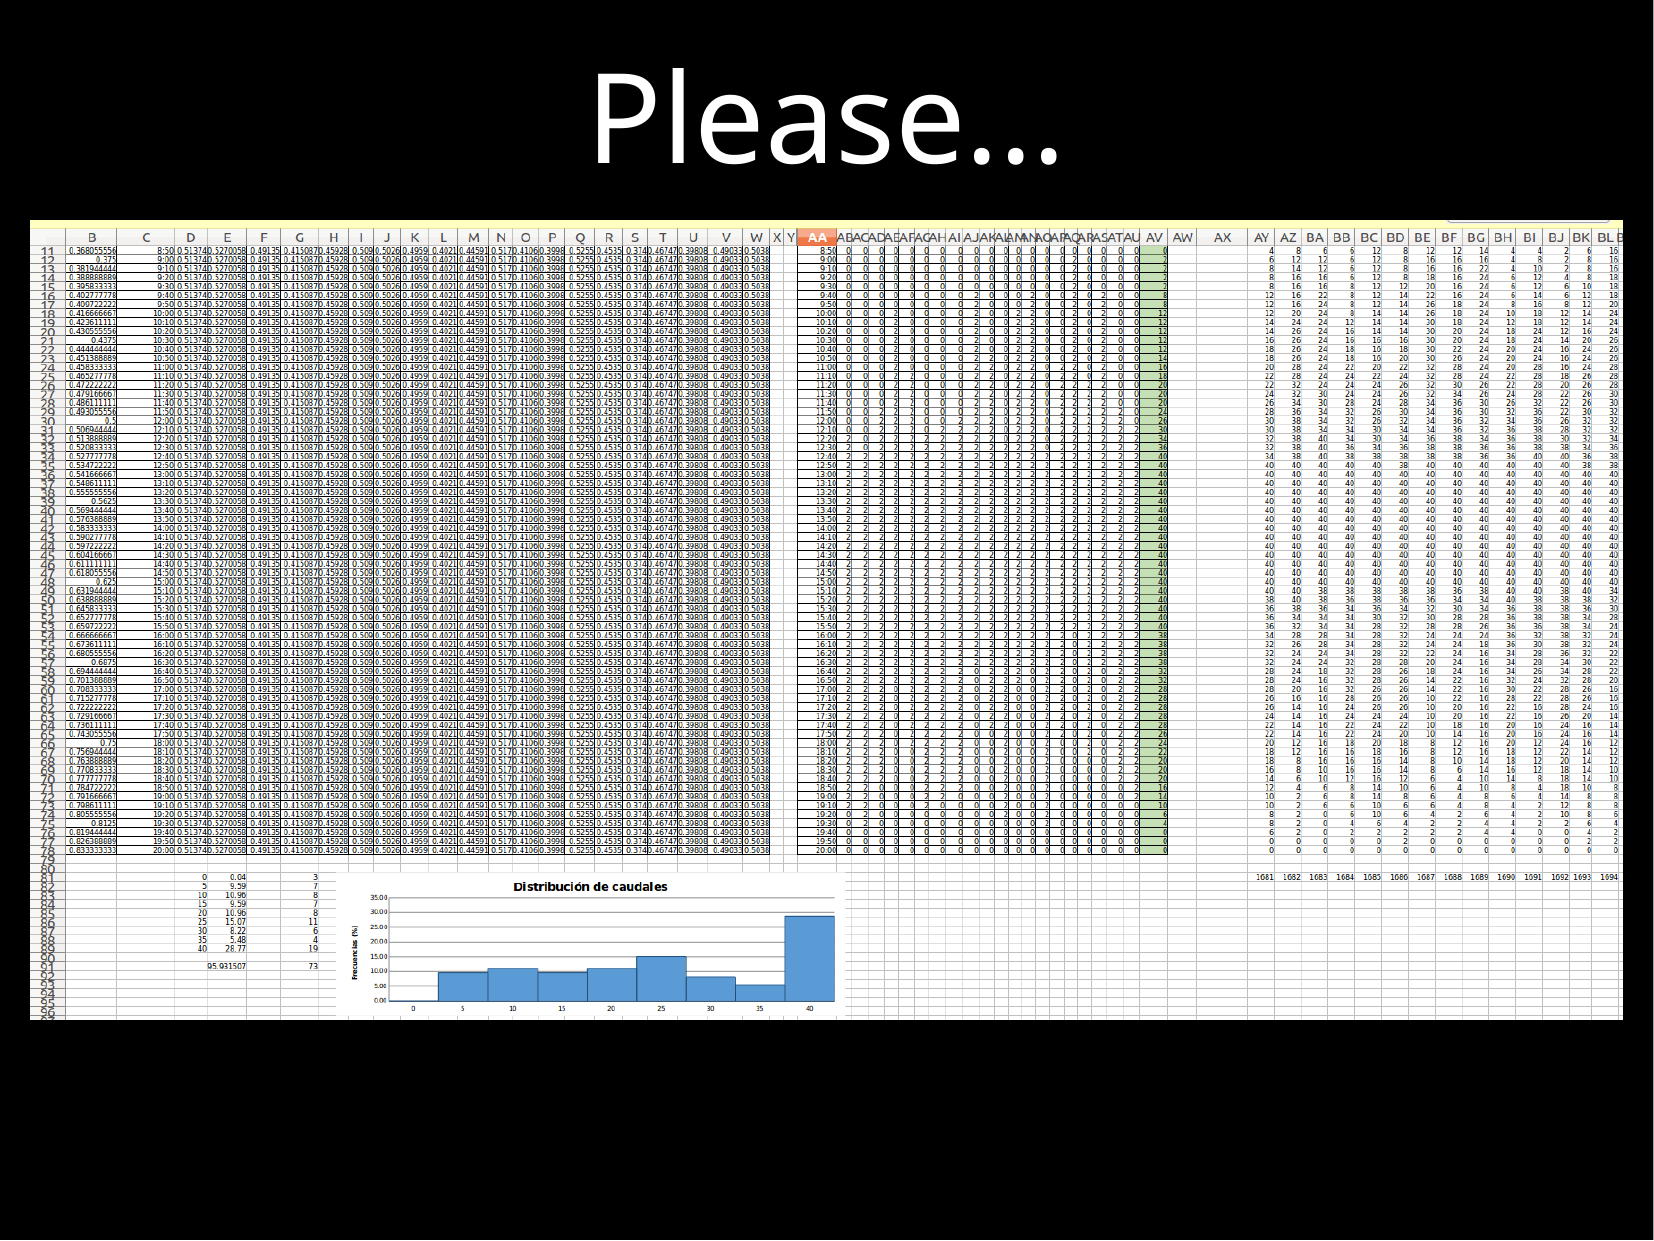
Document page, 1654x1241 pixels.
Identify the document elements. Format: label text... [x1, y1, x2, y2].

picture [30, 220, 1623, 1021]
title Please... [82, 38, 1571, 191]
